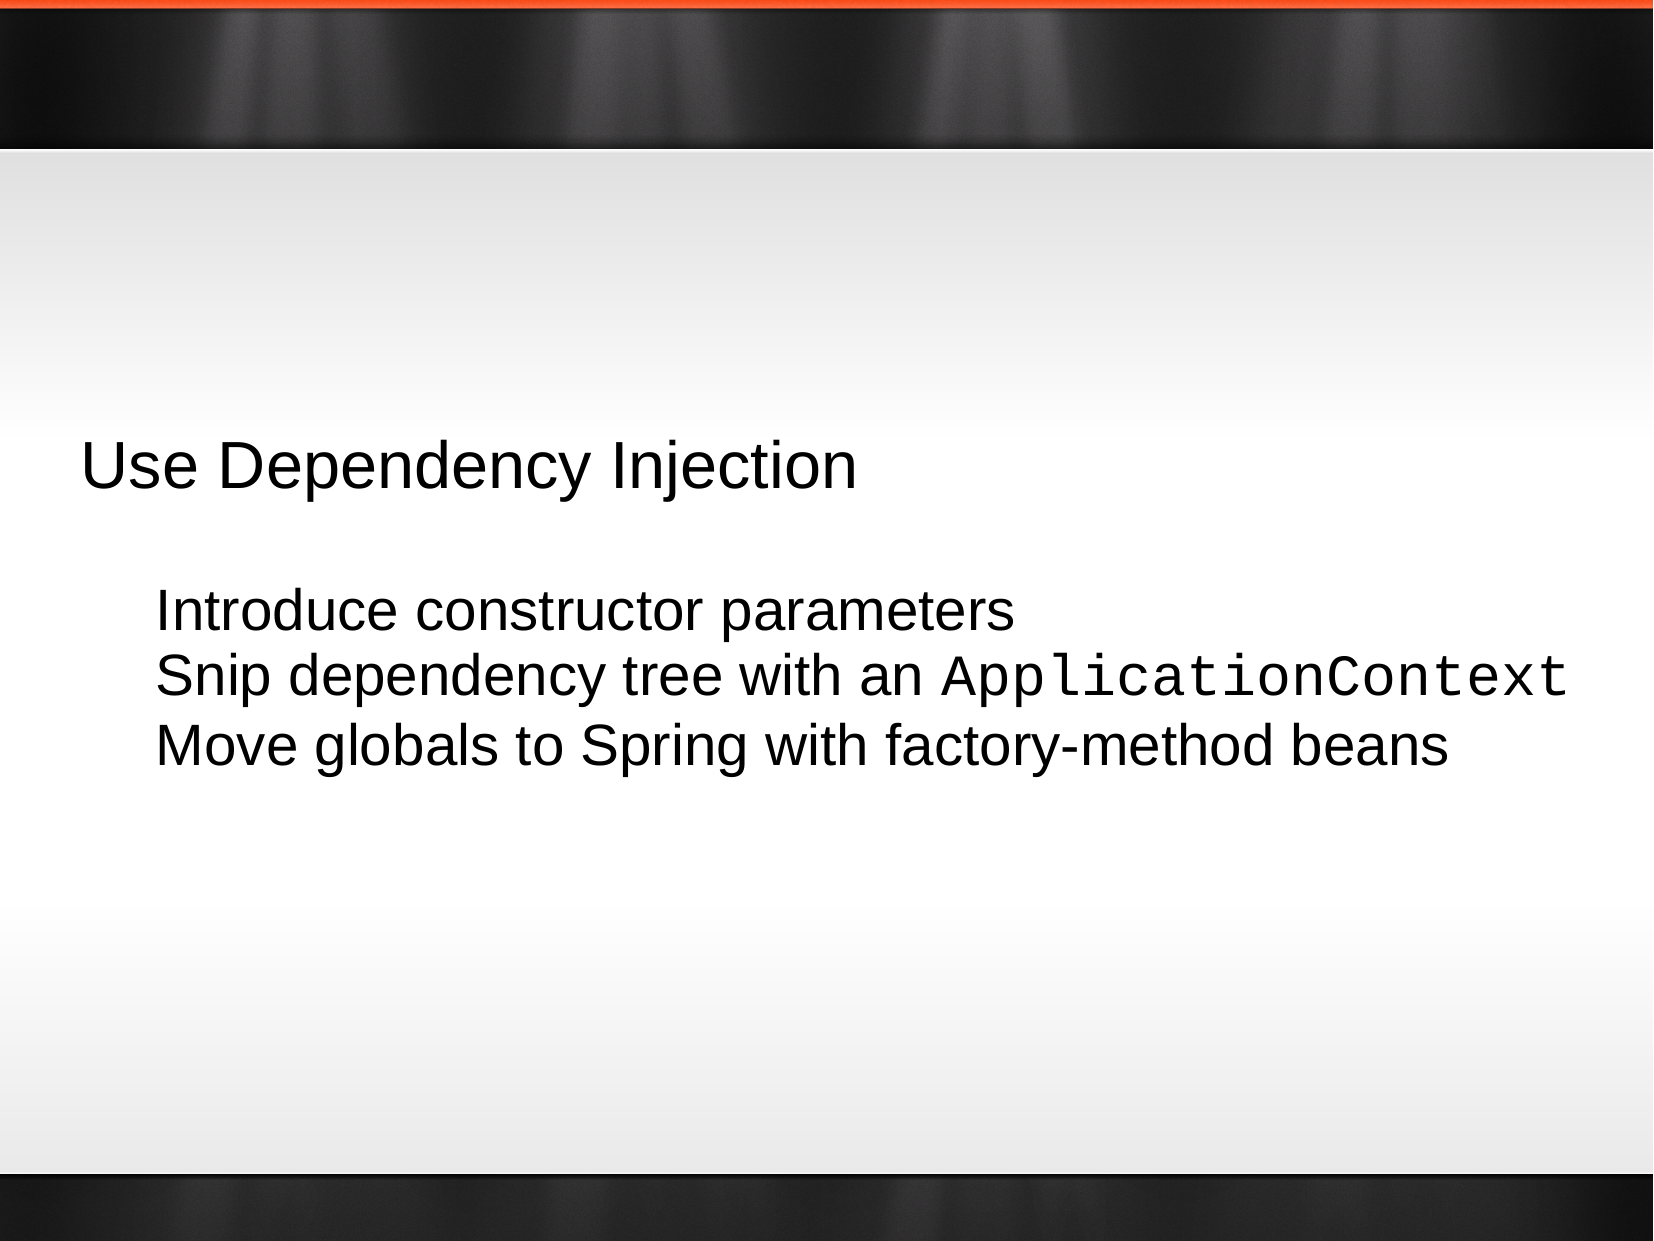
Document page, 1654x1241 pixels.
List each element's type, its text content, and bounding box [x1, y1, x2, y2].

picture [0, 0, 1653, 1241]
subtitle Use Dependency Injection Introduce constructor parameters Snip dependency tree with an ApplicationContext Move globals to Spring with factory-method beans [80, 305, 1653, 1125]
